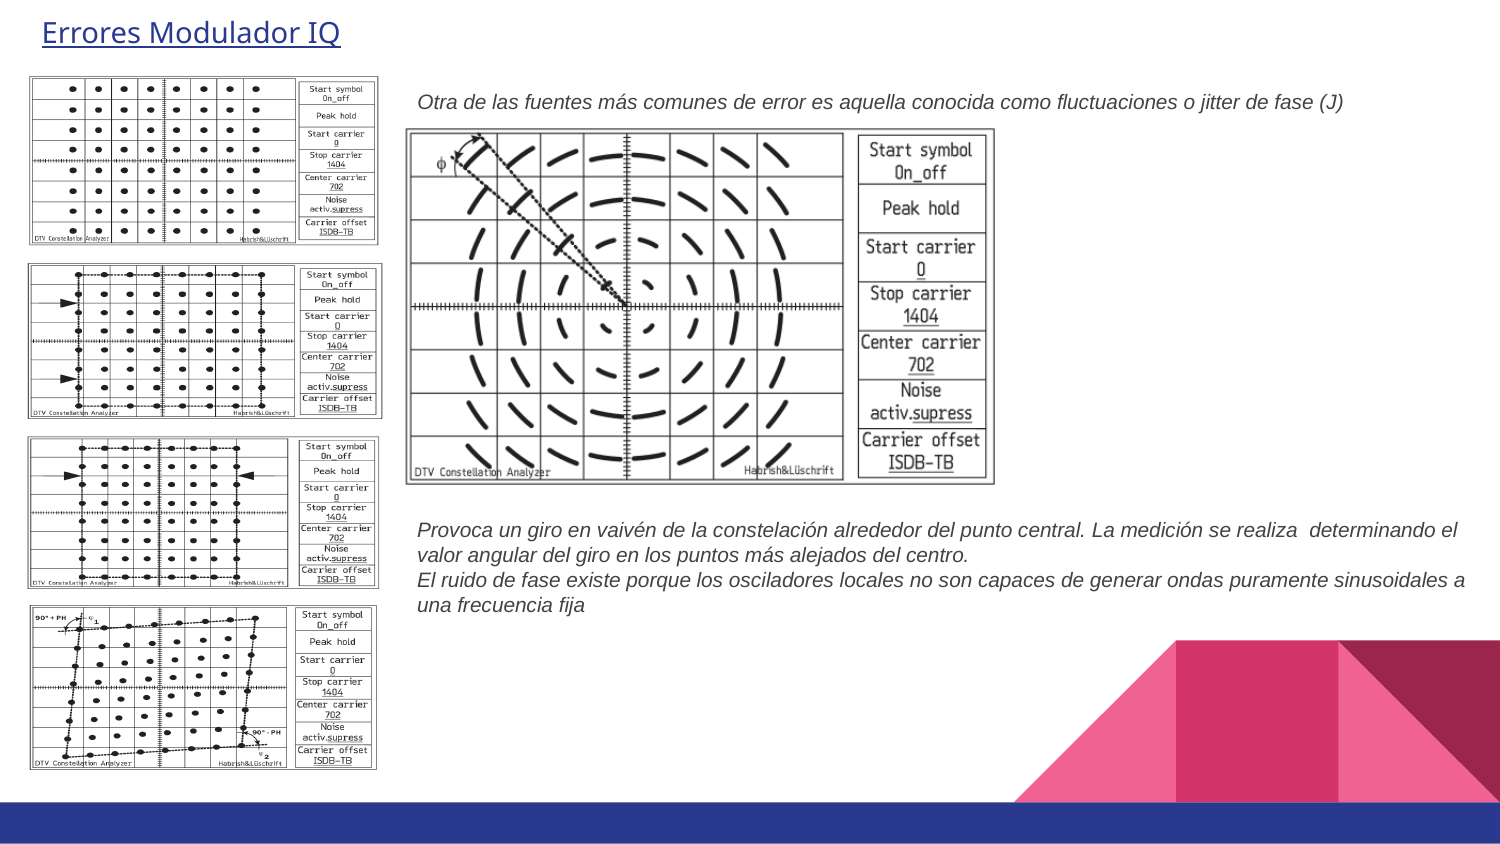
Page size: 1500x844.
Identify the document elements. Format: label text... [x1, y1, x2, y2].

picture [26, 261, 384, 421]
picture [402, 123, 999, 488]
picture [26, 435, 380, 590]
title Errores Modulador IQ [26, 0, 891, 80]
picture [26, 73, 380, 246]
text_box Provoca un giro en vaivén de la constelación alrededor del punto central. La medición se realiza determinando el valor angular del giro en los puntos más alejados del centro. El ruido de fase existe porque los osciladores locales no son capaces de generar ondas puramente sinusoidales a una frecuencia fija [402, 501, 1481, 633]
picture [28, 603, 378, 771]
text_box Otra de las fuentes más comunes de error es aquella conocida como fluctuaciones o jitter de fase (J) [402, 73, 1421, 138]
